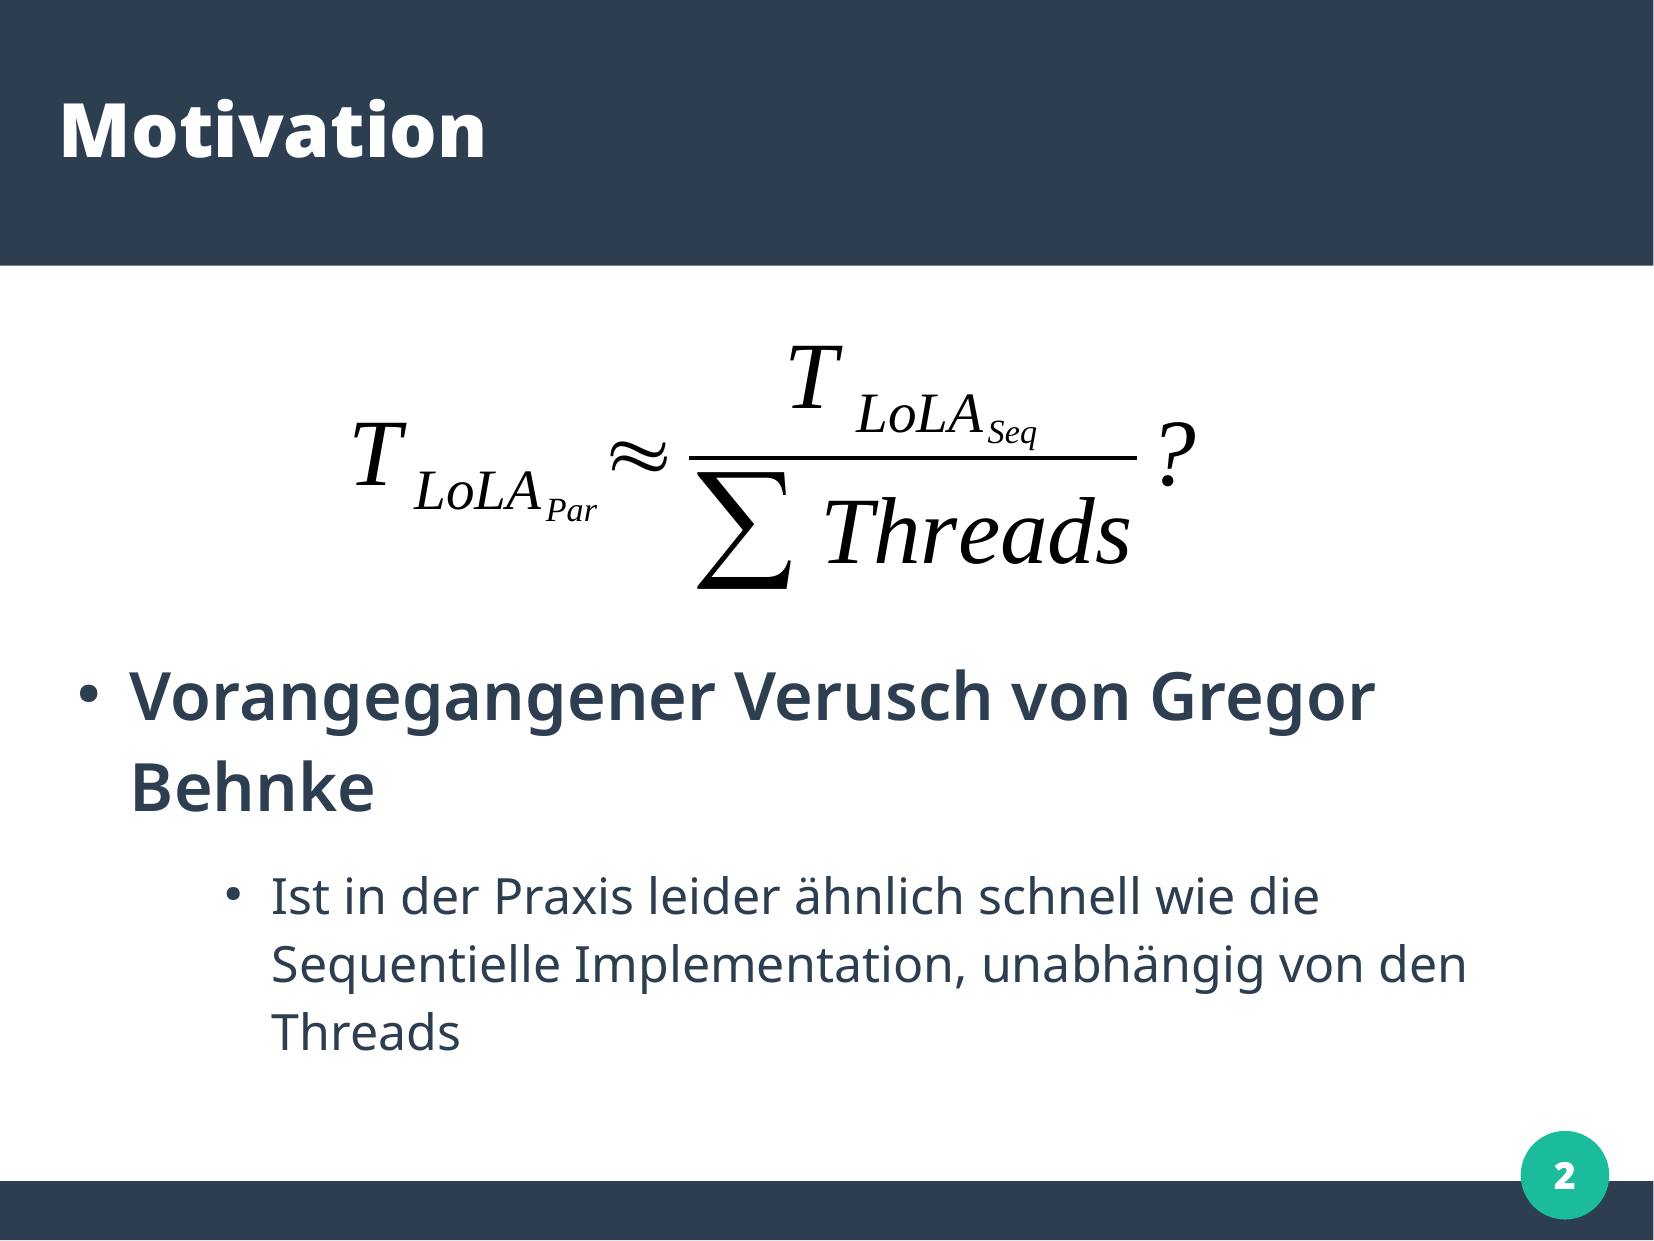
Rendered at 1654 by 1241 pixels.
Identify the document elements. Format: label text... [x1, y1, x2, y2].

chart [324, 324, 1226, 597]
list Vorangegangener Verusch von Gregor Behnke Ist in der Praxis leider ähnlich schnell wie die Sequentielle Implementation, unabhängig von den Threads [59, 649, 1565, 1151]
title Motivation [59, 49, 1595, 207]
